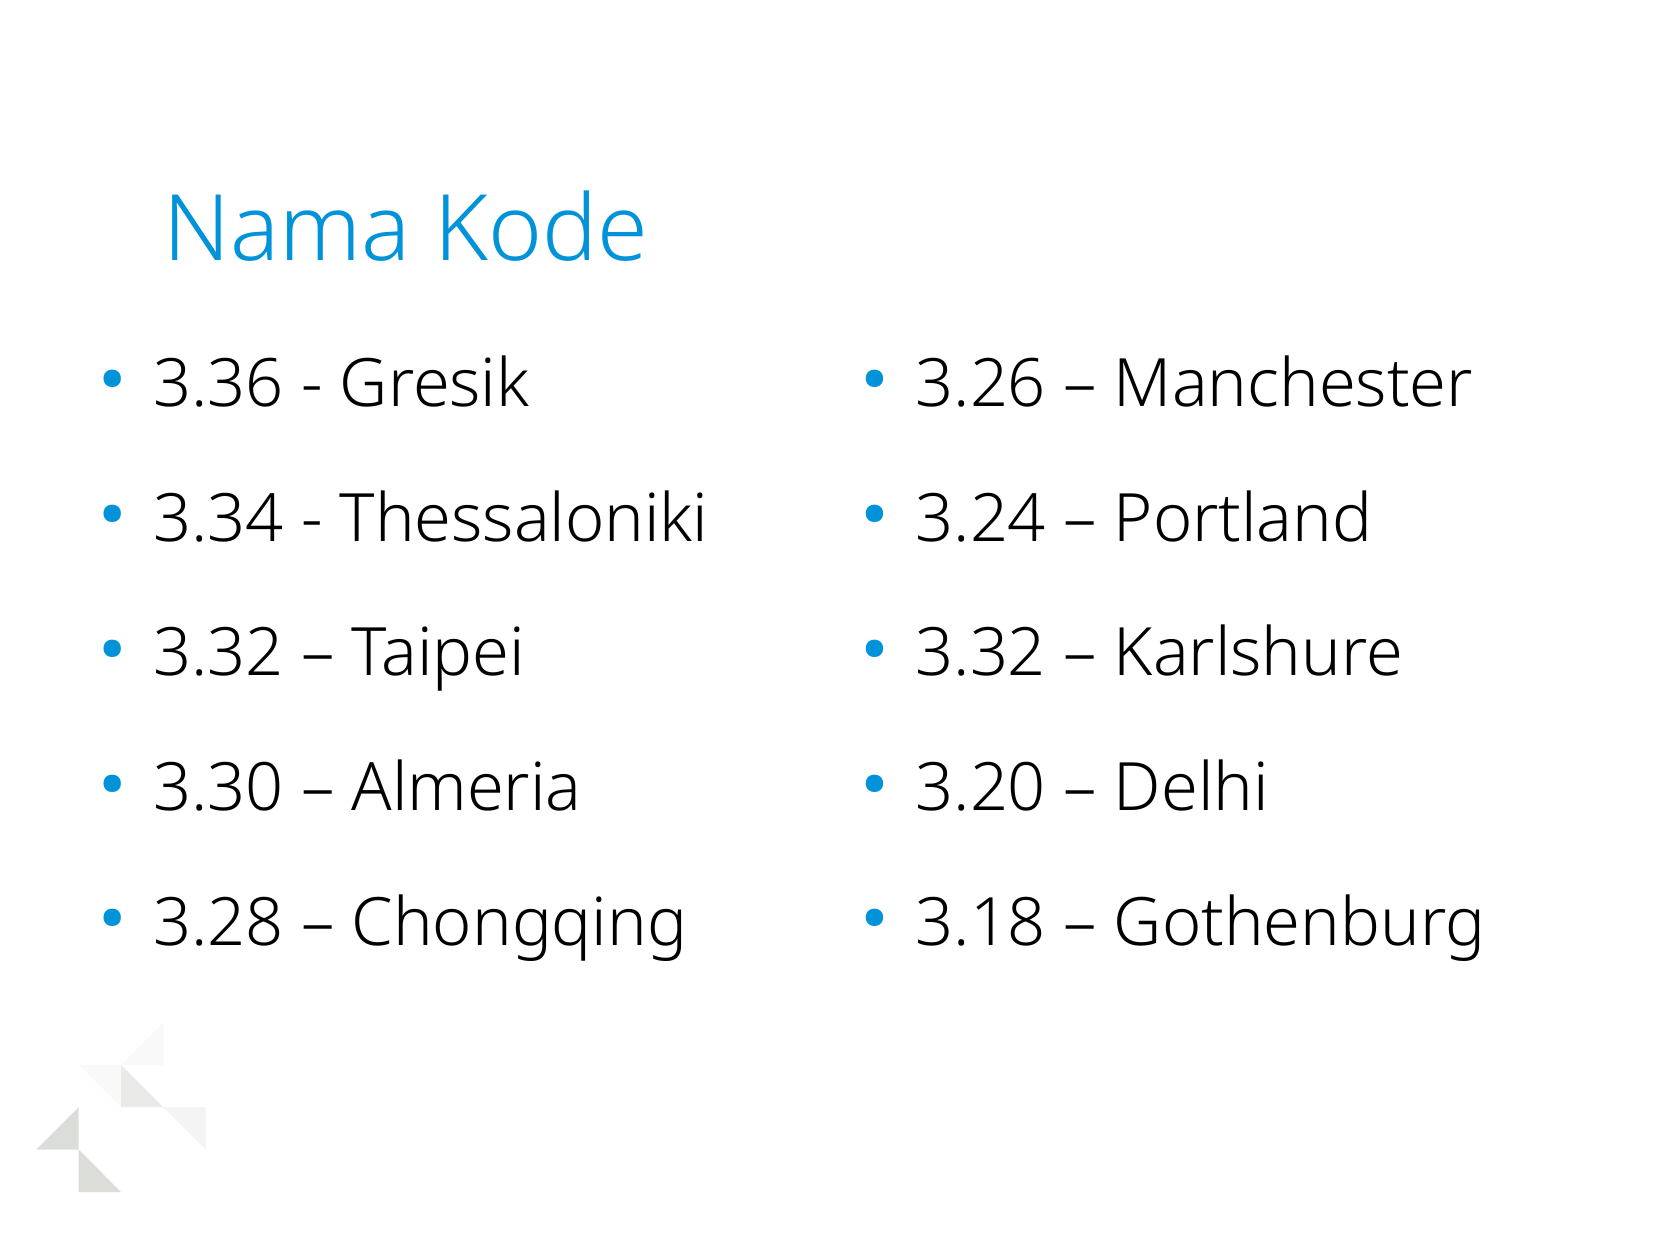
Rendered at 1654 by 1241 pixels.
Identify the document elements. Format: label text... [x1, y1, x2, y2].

list Nama Kode [163, 135, 1484, 316]
list 3.26 – Manchester 3.24 – Portland 3.32 – Karlshure 3.20 – Delhi 3.18 – Gothenburg [844, 290, 1571, 1010]
list 3.36 - Gresik 3.34 - Thessaloniki 3.32 – Taipei 3.30 – Almeria 3.28 – Chongqing [82, 290, 809, 1010]
